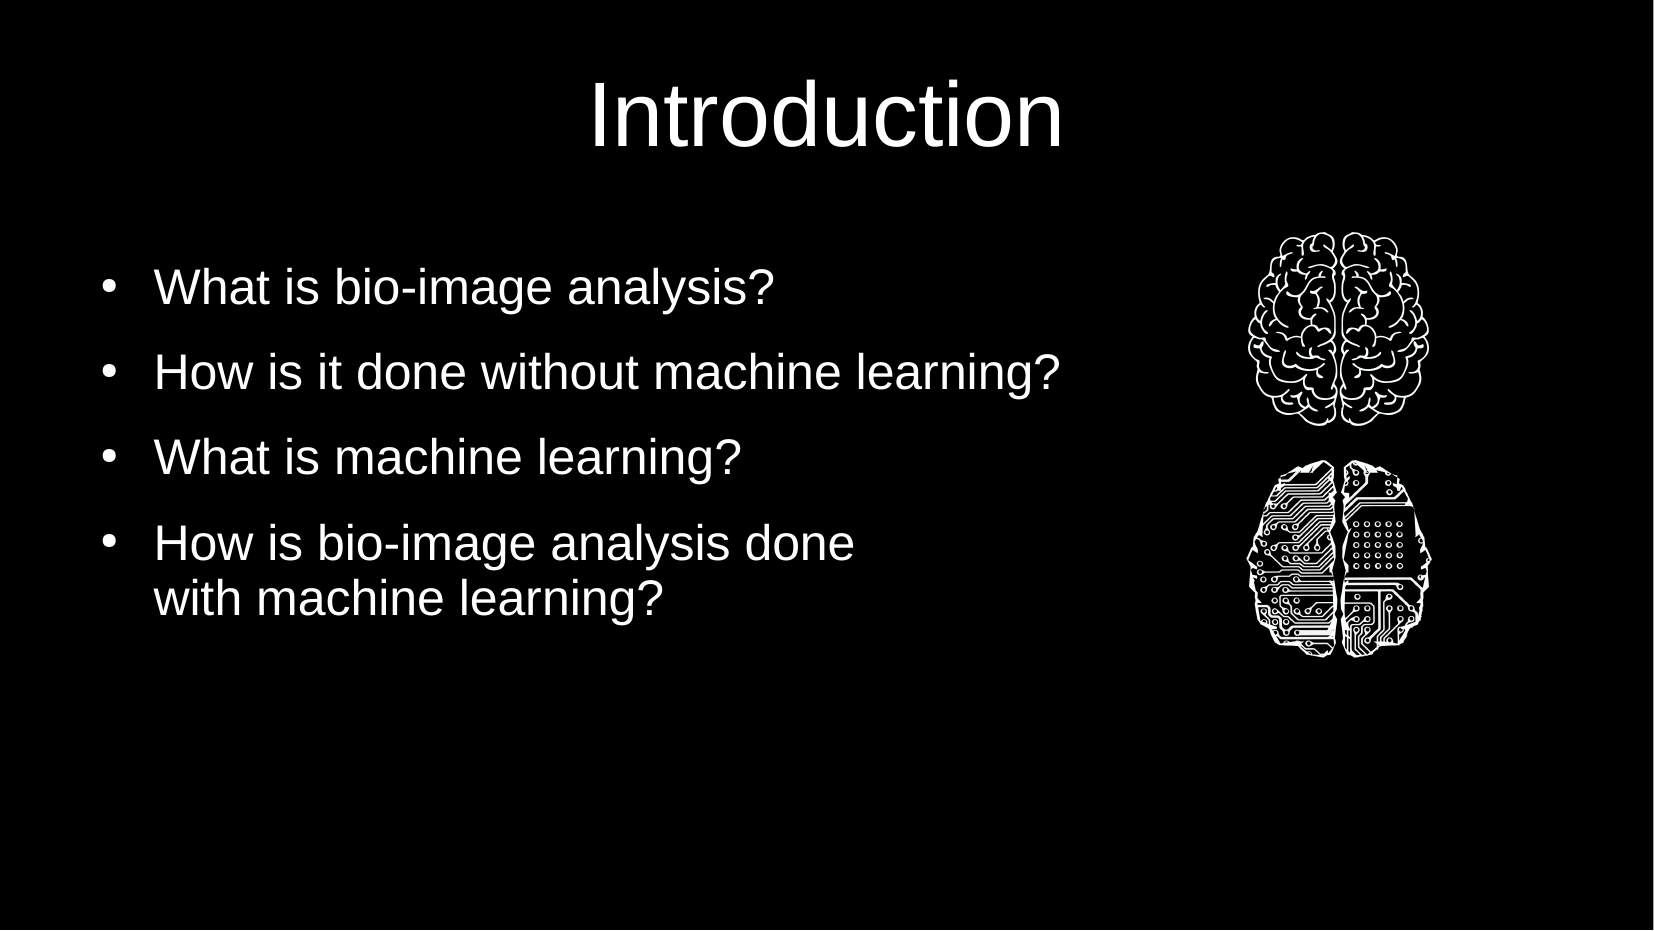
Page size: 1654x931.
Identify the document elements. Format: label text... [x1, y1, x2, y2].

picture [1246, 460, 1432, 658]
title Introduction [82, 37, 1571, 193]
picture [1248, 232, 1429, 426]
list What is bio-image analysis? How is it done without machine learning? What is machine learning? How is bio-image analysis done with machine learning? [82, 258, 1571, 799]
